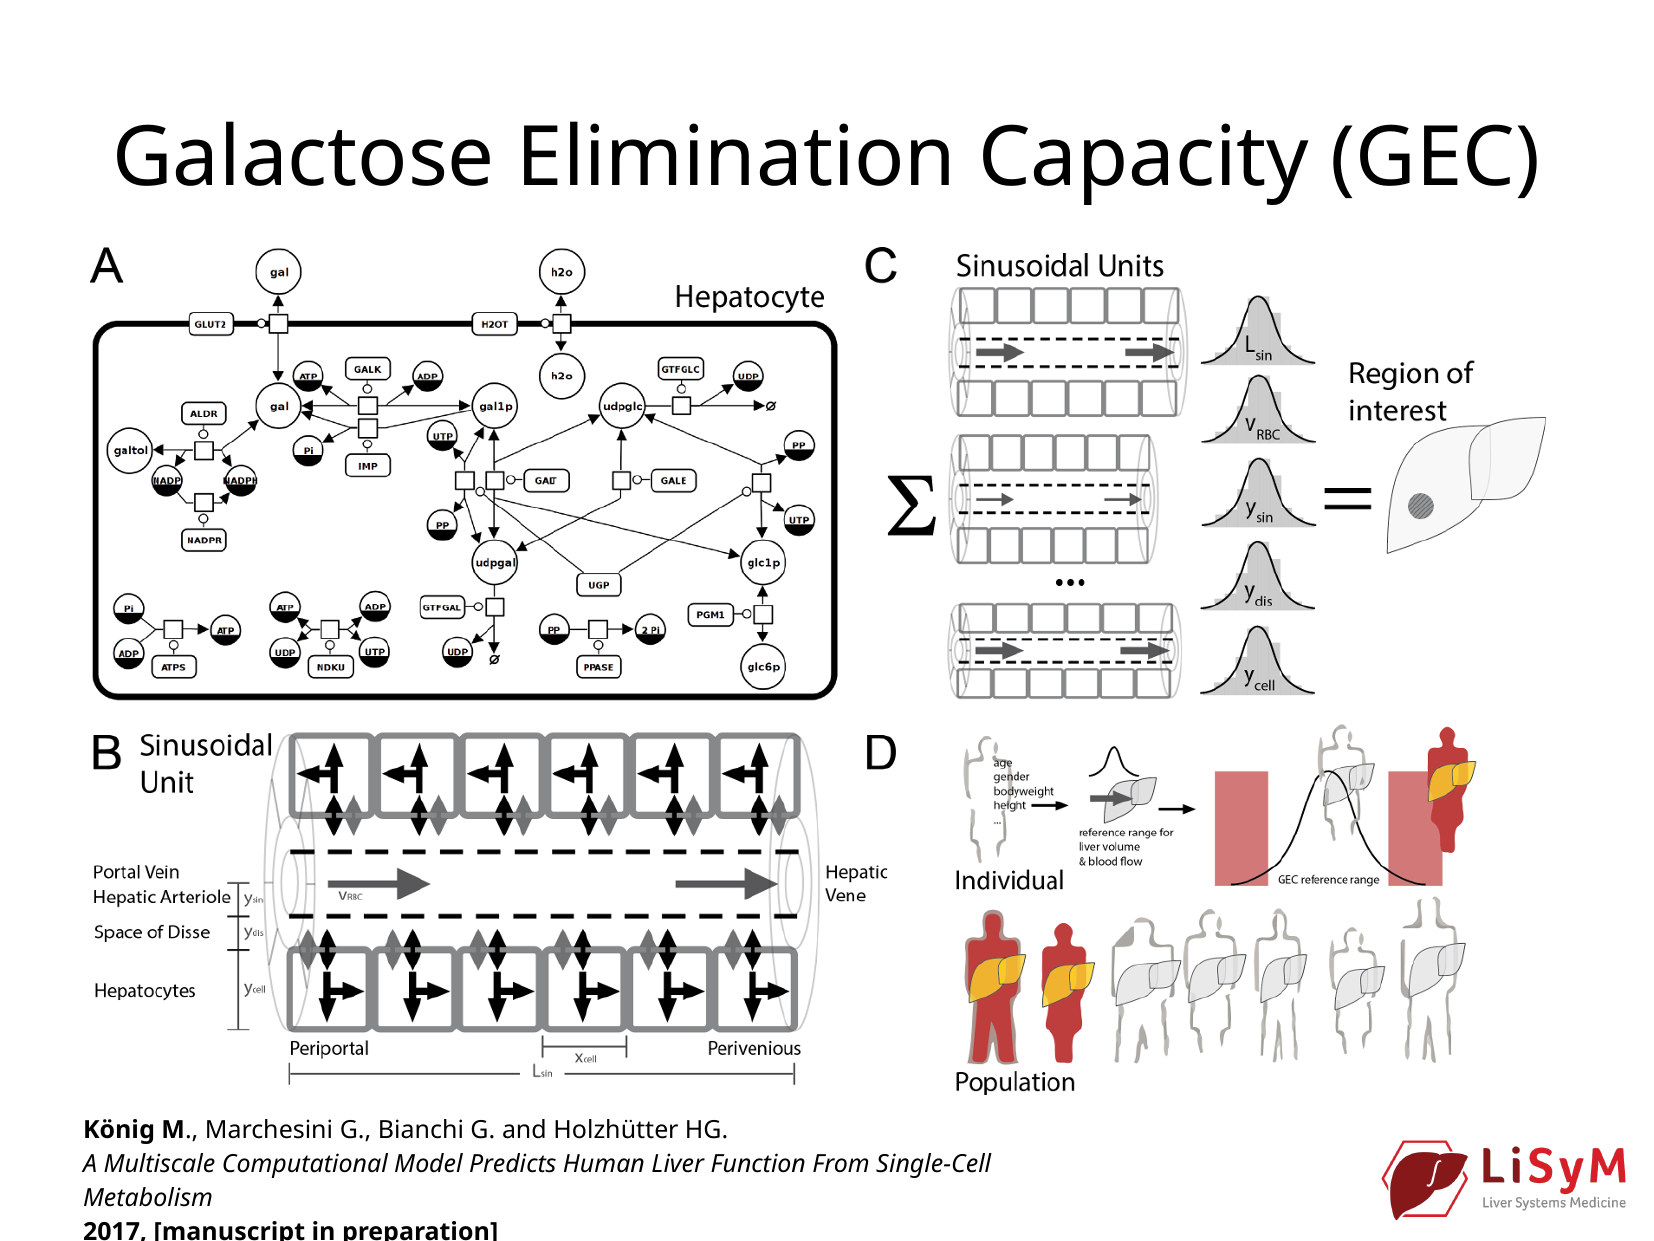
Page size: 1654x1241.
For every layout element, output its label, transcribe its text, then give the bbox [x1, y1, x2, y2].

text_box König M., Marchesini G., Bianchi G. and Holzhütter HG. A Multiscale Computational Model Predicts Human Liver Function From Single-Cell Metabolism 2017, [manuscript in preparation] [68, 1104, 1141, 1241]
picture [1380, 1139, 1627, 1222]
title Galactose Elimination Capacity (GEC) [82, 49, 1571, 257]
picture [90, 247, 1546, 1096]
